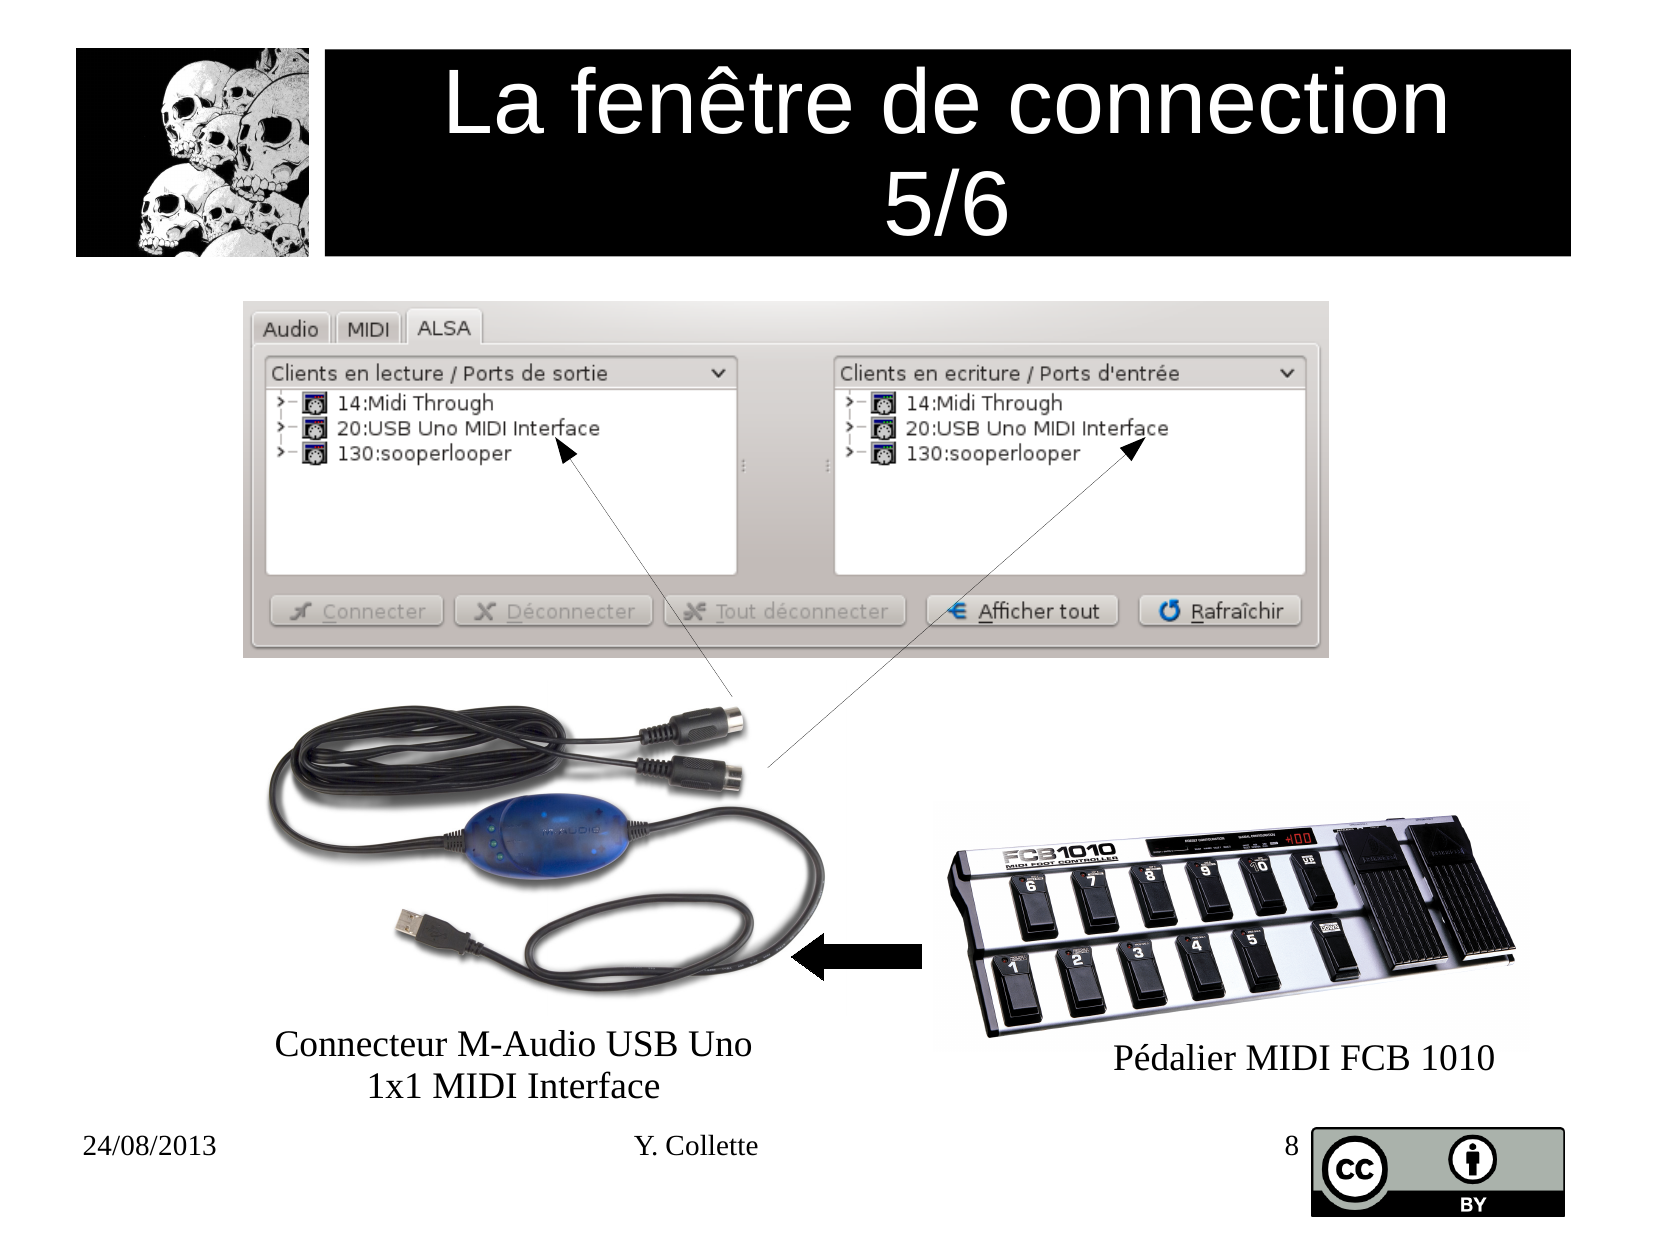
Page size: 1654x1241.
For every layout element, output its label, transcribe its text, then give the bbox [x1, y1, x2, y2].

title La fenêtre de connection 5/6 [324, 49, 1571, 257]
picture [76, 48, 309, 257]
text_box Connecteur M-Audio USB Uno 1x1 MIDI Interface [248, 1015, 780, 1114]
picture [243, 301, 1329, 658]
picture [933, 801, 1530, 1052]
picture [248, 680, 847, 1016]
text_box Pédalier MIDI FCB 1010 [1098, 1029, 1536, 1087]
text_box [791, 933, 922, 981]
picture [1311, 1127, 1565, 1217]
